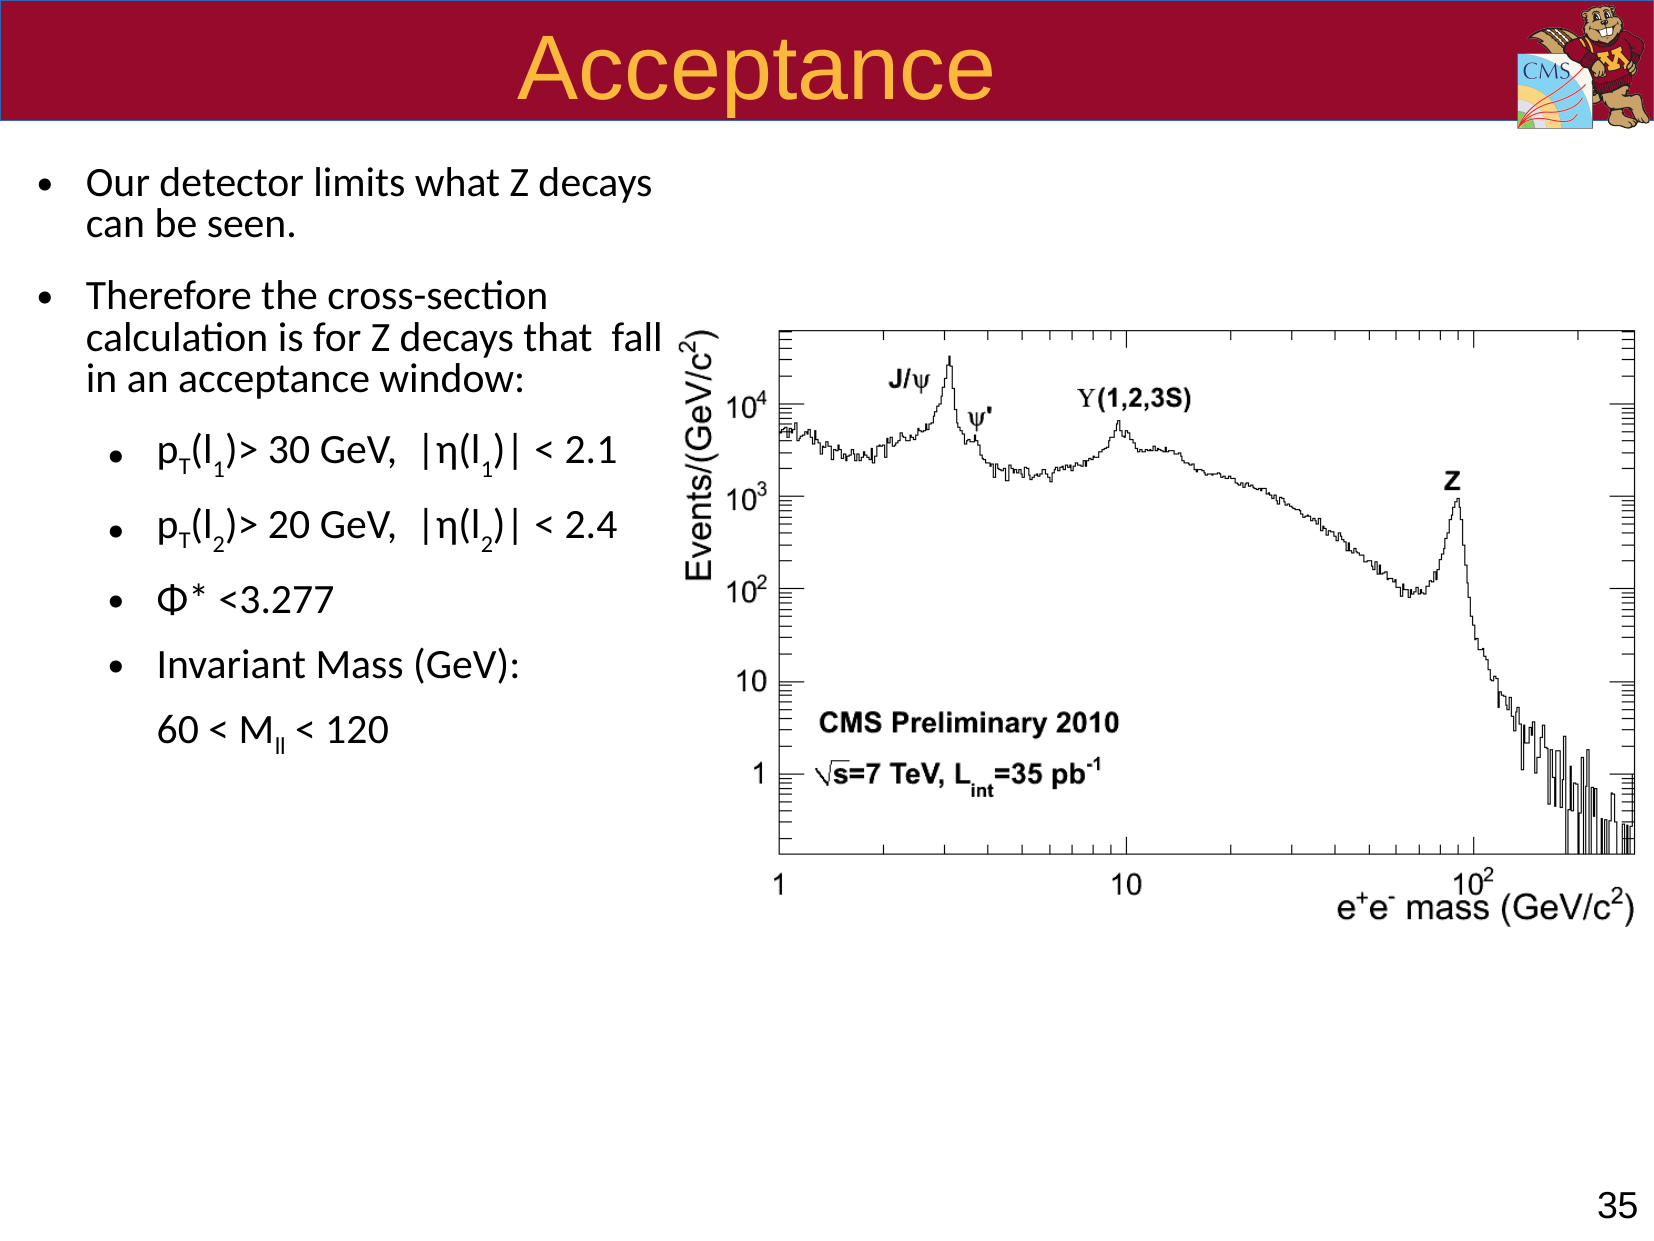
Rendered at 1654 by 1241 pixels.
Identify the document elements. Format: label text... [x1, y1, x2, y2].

title Acceptance [0, 15, 1516, 121]
list Our detector limits what Z decays can be seen. Therefore the cross-section calculation is for Z decays that fall in an acceptance window: pT(l1)> 30 GeV, |η(l1)| < 2.1 pT(l2)> 20 GeV, |η(l2)| < 2.4 Φ* <3.277 Invariant Mass (GeV): 60 < Mll < 120 [15, 165, 691, 885]
picture [1515, 0, 1652, 135]
picture [660, 299, 1654, 937]
